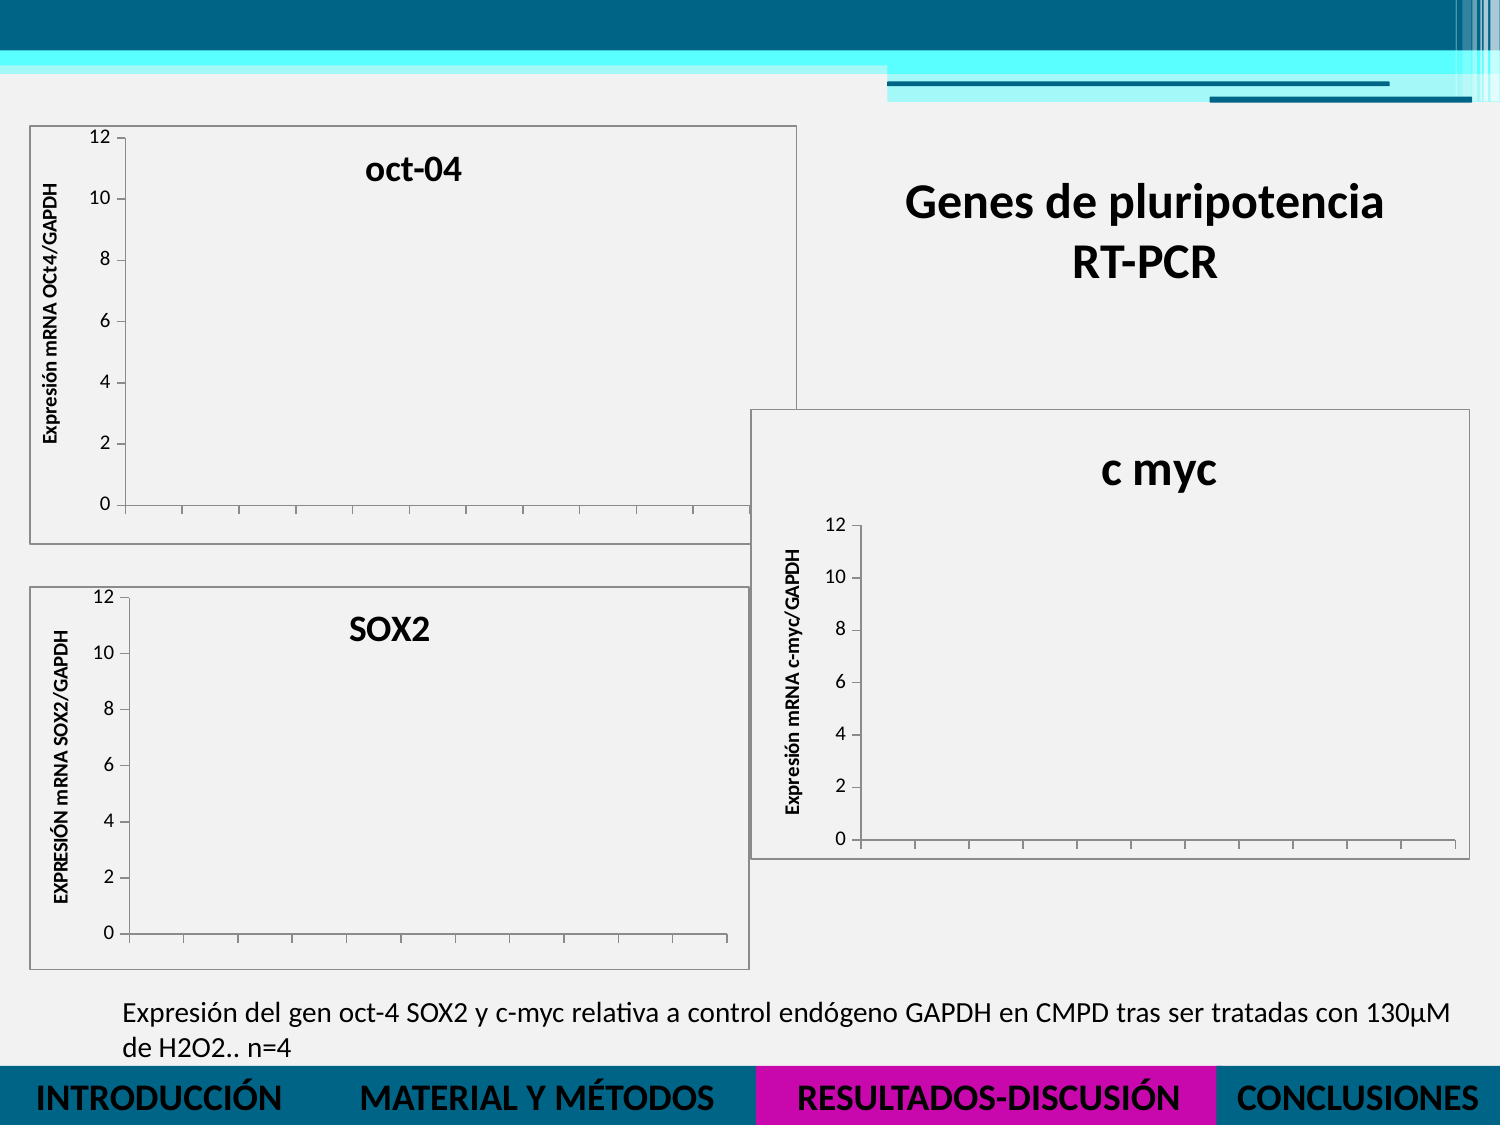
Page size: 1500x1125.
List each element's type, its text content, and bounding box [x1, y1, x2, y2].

text_box Expresión del gen oct-4 SOX2 y c-myc relativa a control endógeno GAPDH en CMPD tras ser tratadas con 130µM de H2O2.. n=4 [112, 987, 1463, 1069]
text_box MATERIAL Y MÉTODOS [318, 1069, 755, 1125]
chart [29, 125, 1471, 971]
text_box INTRODUCCIÓN [0, 1065, 318, 1125]
text_box CONCLUSIONES [1216, 1065, 1500, 1125]
text_box Genes de pluripotencia RT-PCR [868, 160, 1424, 296]
title RESULTADOS [64, 4, 1415, 55]
text_box RESULTADOS-DISCUSIÓN [755, 1069, 1216, 1125]
